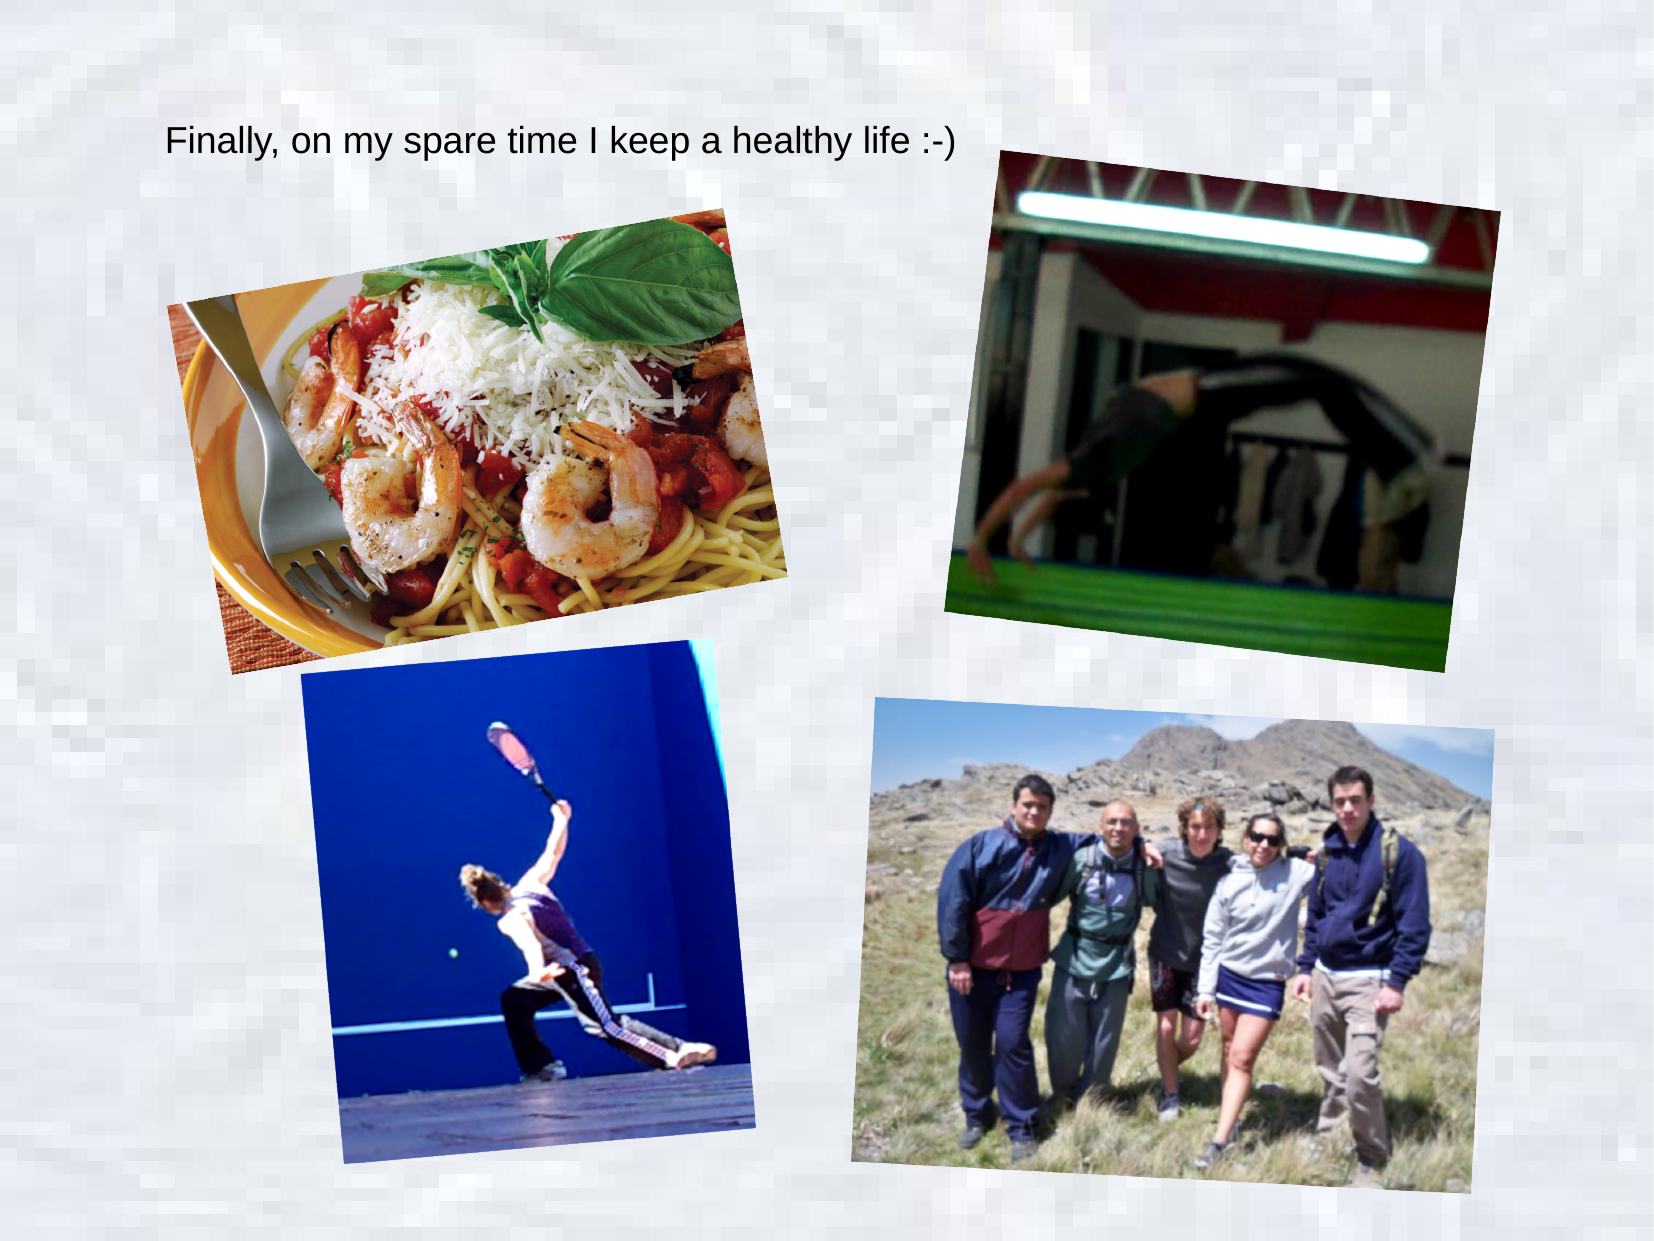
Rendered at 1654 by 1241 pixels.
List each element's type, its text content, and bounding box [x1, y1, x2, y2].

text_box Finally, on my spare time I keep a healthy life :-) [150, 112, 971, 170]
picture [0, 0, 1654, 1241]
